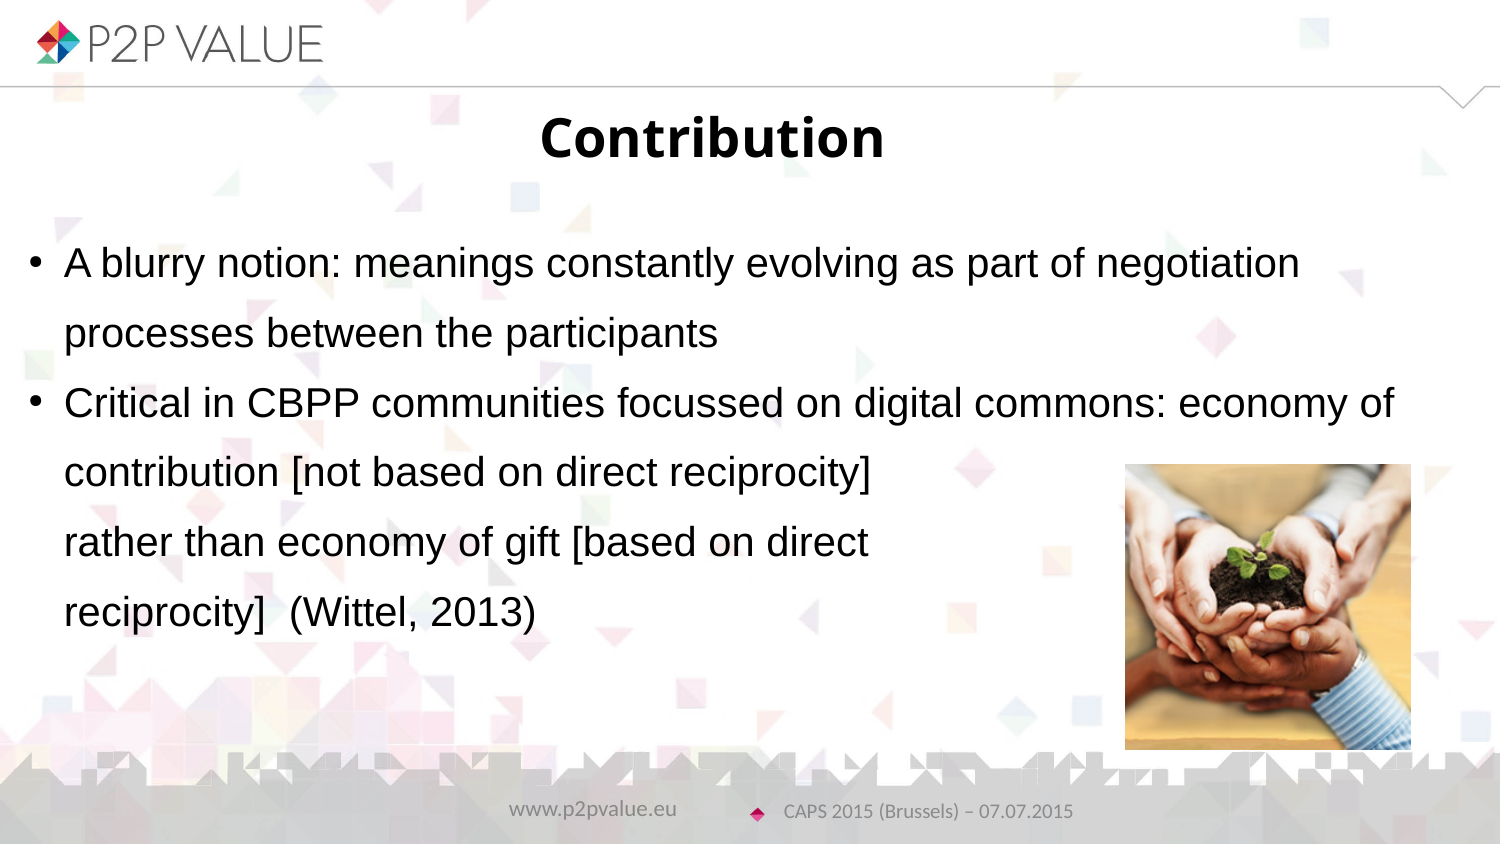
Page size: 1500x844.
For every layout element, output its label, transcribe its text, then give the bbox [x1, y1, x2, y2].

text_box CAPS 2015 (Brussels) – 07.07.2015 [770, 787, 1463, 833]
text_box www.p2pvalue.eu [502, 786, 721, 827]
picture [0, 0, 1500, 844]
title Contribution [60, 92, 1366, 181]
subtitle A blurry notion: meanings constantly evolving as part of negotiation processes between the participants Critical in CBPP communities focussed on digital commons: economy of contribution [not based on direct reciprocity] rather than economy of gift [based on direct reciprocity] (Wittel, 2013) [15, 210, 1496, 766]
